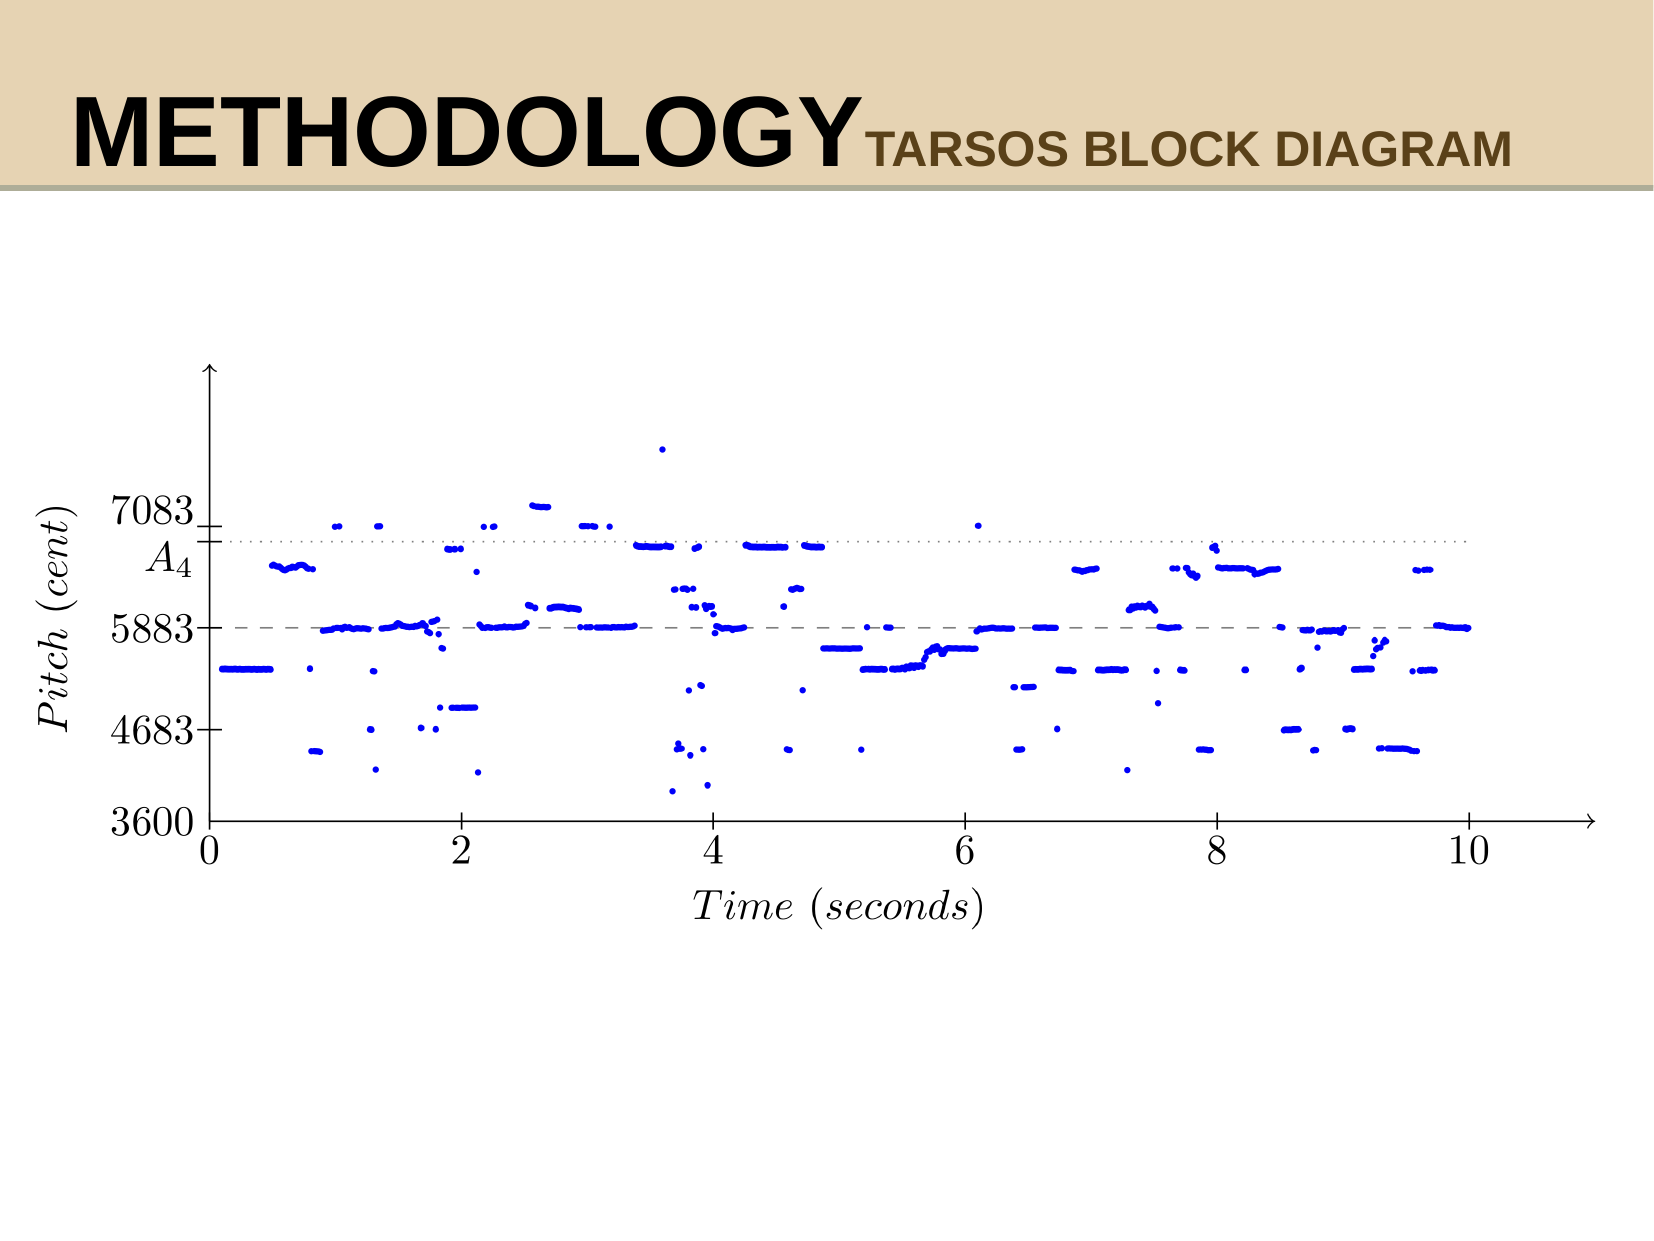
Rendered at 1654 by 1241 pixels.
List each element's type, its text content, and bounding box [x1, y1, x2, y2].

picture [0, 337, 1654, 938]
title METHODOLOGYTARSOS BLOCK DIAGRAM [0, 0, 1654, 188]
